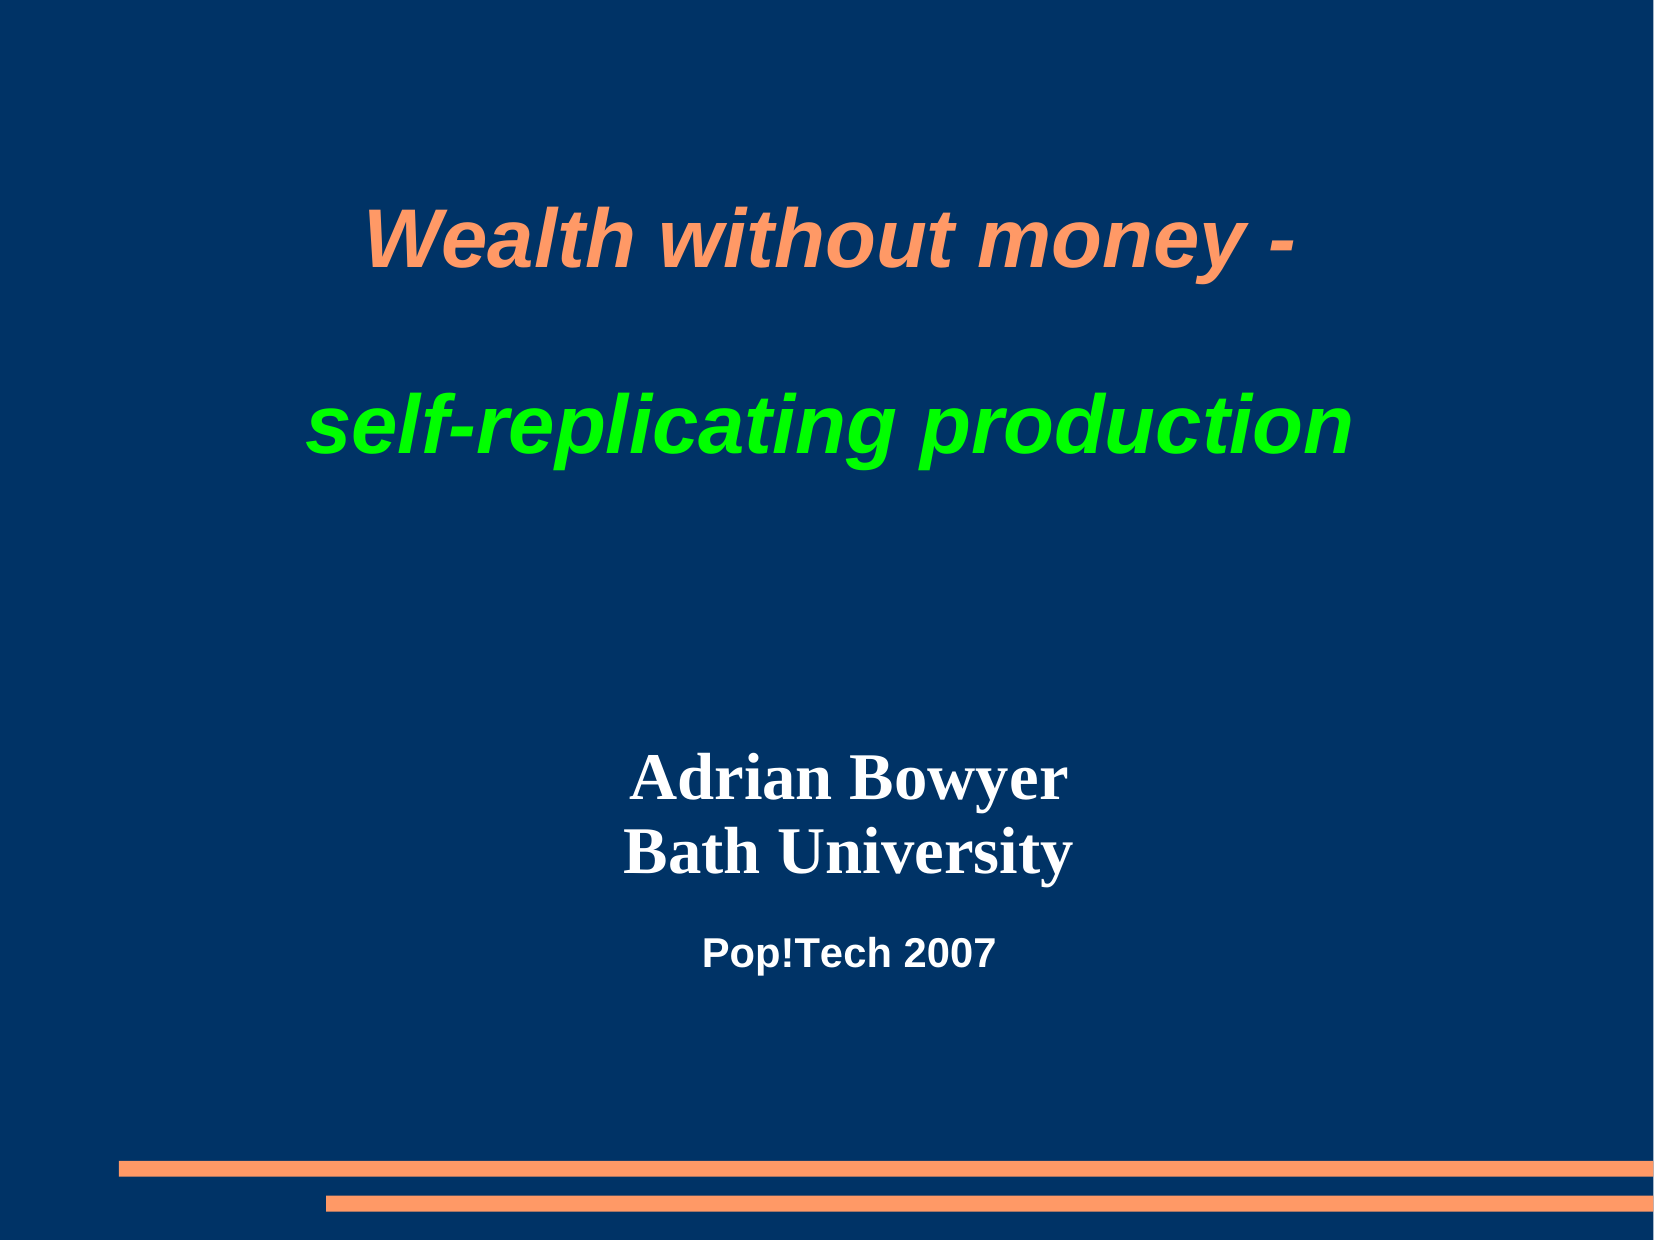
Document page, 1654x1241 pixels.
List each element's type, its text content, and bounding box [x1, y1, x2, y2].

title Wealth without money - self-replicating production [124, 185, 1537, 535]
subtitle Adrian Bowyer Bath University Pop!Tech 2007 [129, 670, 1569, 1046]
